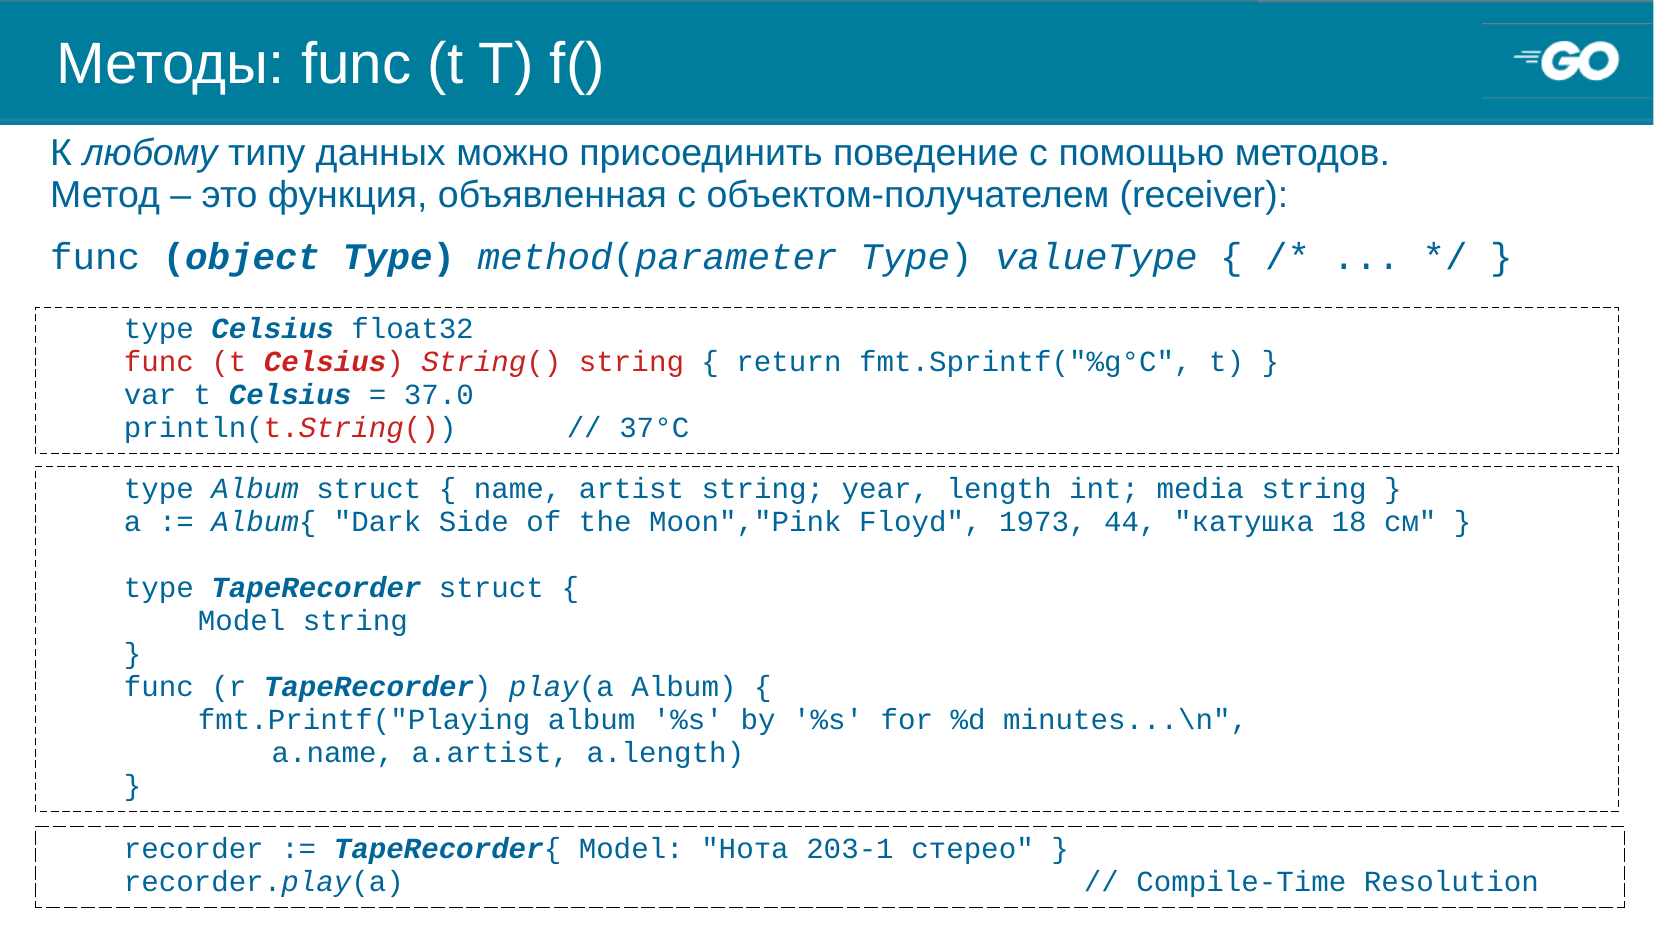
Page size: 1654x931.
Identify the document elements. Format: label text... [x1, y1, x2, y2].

text_box type Album struct { name, artist string; year, length int; media string } a := Album{ "Dark Side of the Moon","Pink Floyd", 1973, 44, "катушка 18 см" } type TapeRecorder struct { Model string } func (r TapeRecorder) play(a Album) { fmt.Printf("Playing album '%s' by '%s' for %d minutes...\n", a.name, a.artist, a.length) } [35, 466, 1619, 812]
picture [1542, 41, 1619, 81]
text_box Методы: func (t T) f() [41, 23, 1495, 104]
text_box type Celsius float32 func (t Celsius) String() string { return fmt.Sprintf("%g°C", t) } var t Celsius = 37.0 println(t.String()) // 37°C [35, 307, 1619, 454]
text_box recorder := TapeRecorder{ Model: "Нота 203-1 стерео" } recorder.play(a) // Compile-Time Resolution [35, 826, 1625, 908]
text_box К любому типу данных можно присоединить поведение с помощью методов. Метод – это функция, объявленная с объектом-получателем (receiver): func (object Type) method(parameter Type) valueType { /* ... */ } [35, 124, 1619, 296]
